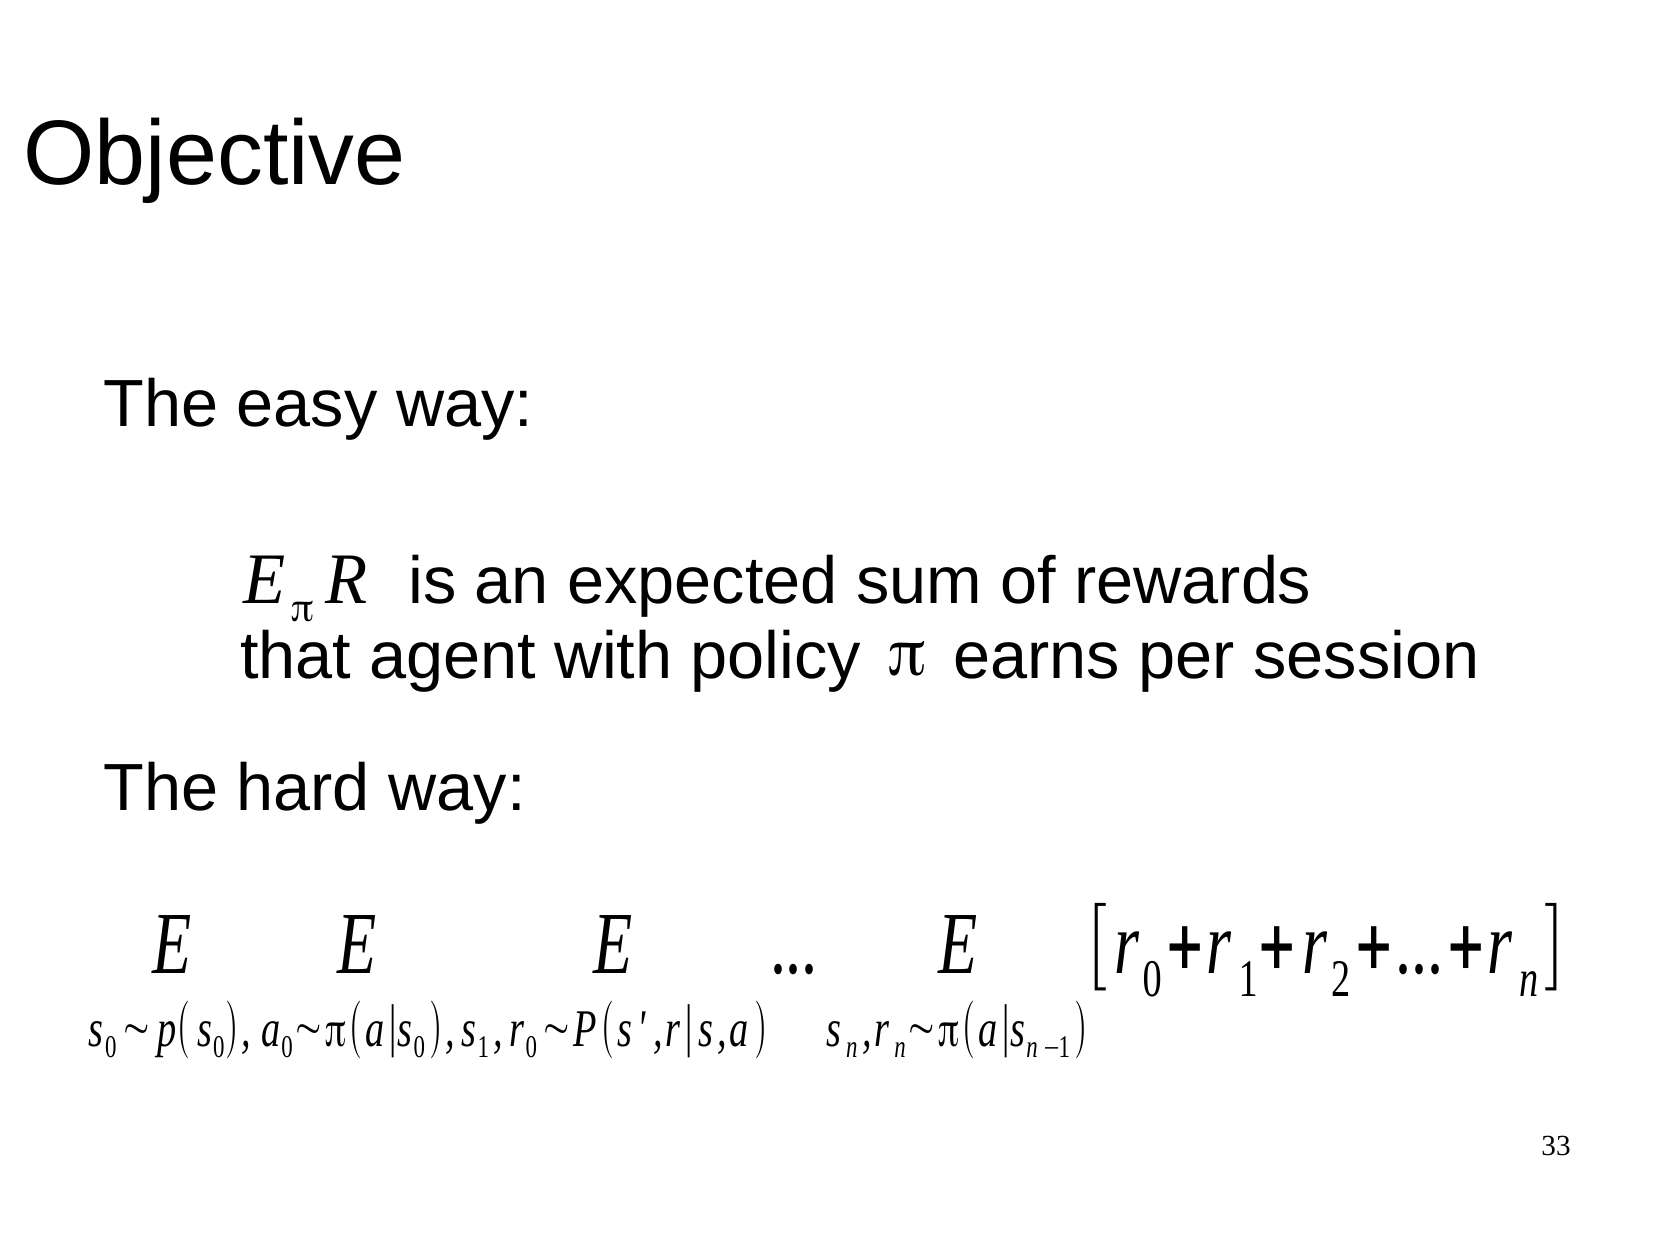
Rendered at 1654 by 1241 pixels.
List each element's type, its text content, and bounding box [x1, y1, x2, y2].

text_box The easy way: [32, 366, 631, 457]
chart [72, 896, 1576, 1066]
chart [222, 540, 386, 622]
text_box is an expected sum of rewards that agent with policy earns per session [45, 543, 1606, 736]
title Objective [23, 49, 1512, 257]
chart [871, 634, 948, 677]
text_box The hard way: [32, 750, 535, 840]
